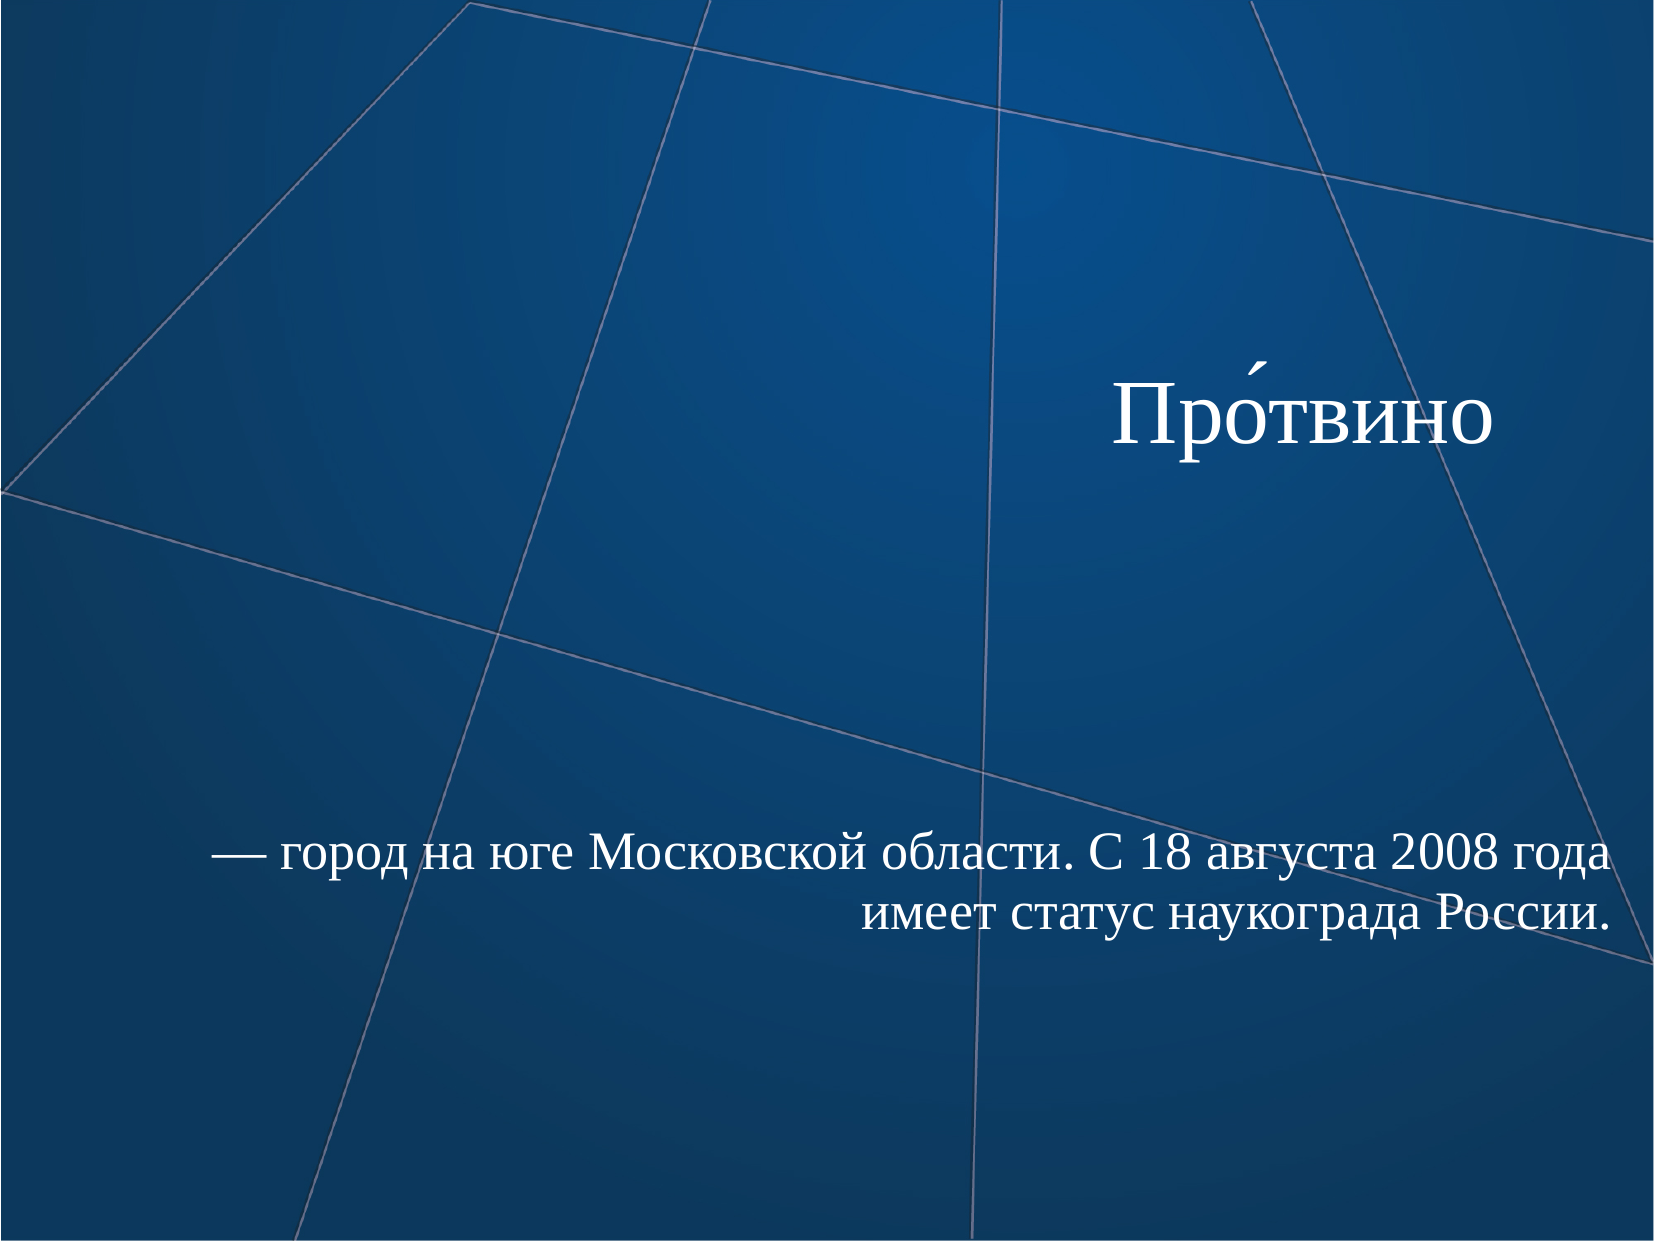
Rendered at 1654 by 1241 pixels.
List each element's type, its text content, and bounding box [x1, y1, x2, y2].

title Про́твино [487, 337, 1497, 488]
subtitle — город на юге Московской области. С 18 августа 2008 года имеет статус наукограда России. [112, 675, 1613, 1088]
picture [0, 0, 1654, 1241]
